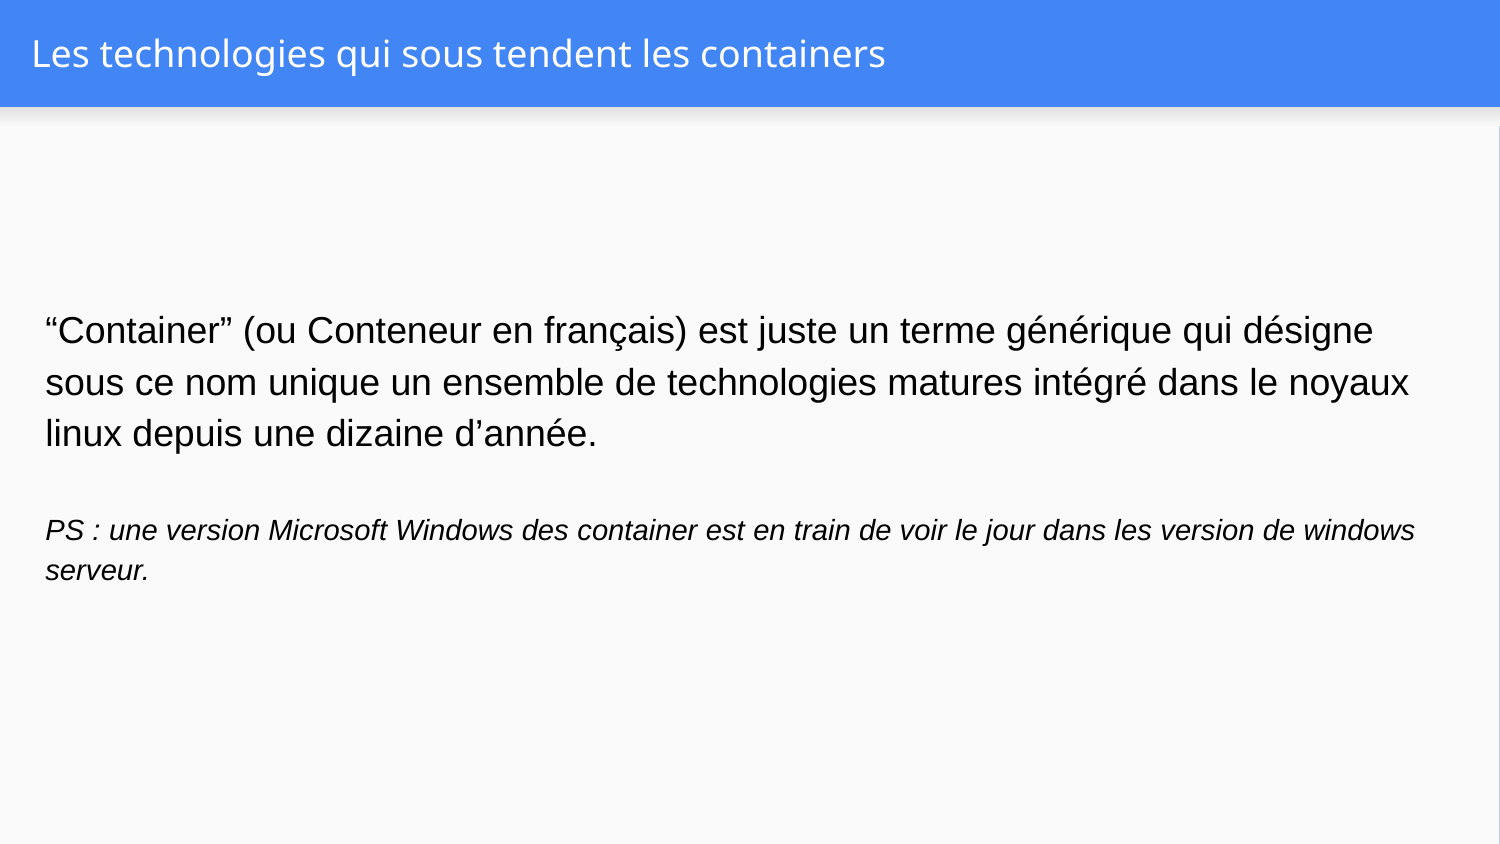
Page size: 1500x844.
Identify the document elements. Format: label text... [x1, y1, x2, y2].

text_box “Container” (ou Conteneur en français) est juste un terme générique qui désigne sous ce nom unique un ensemble de technologies matures intégré dans le noyaux linux depuis une dizaine d’année. PS : une version Microsoft Windows des container est en train de voir le jour dans les version de windows serveur. [30, 144, 1473, 815]
title Les technologies qui sous tendent les containers [16, 2, 1464, 102]
